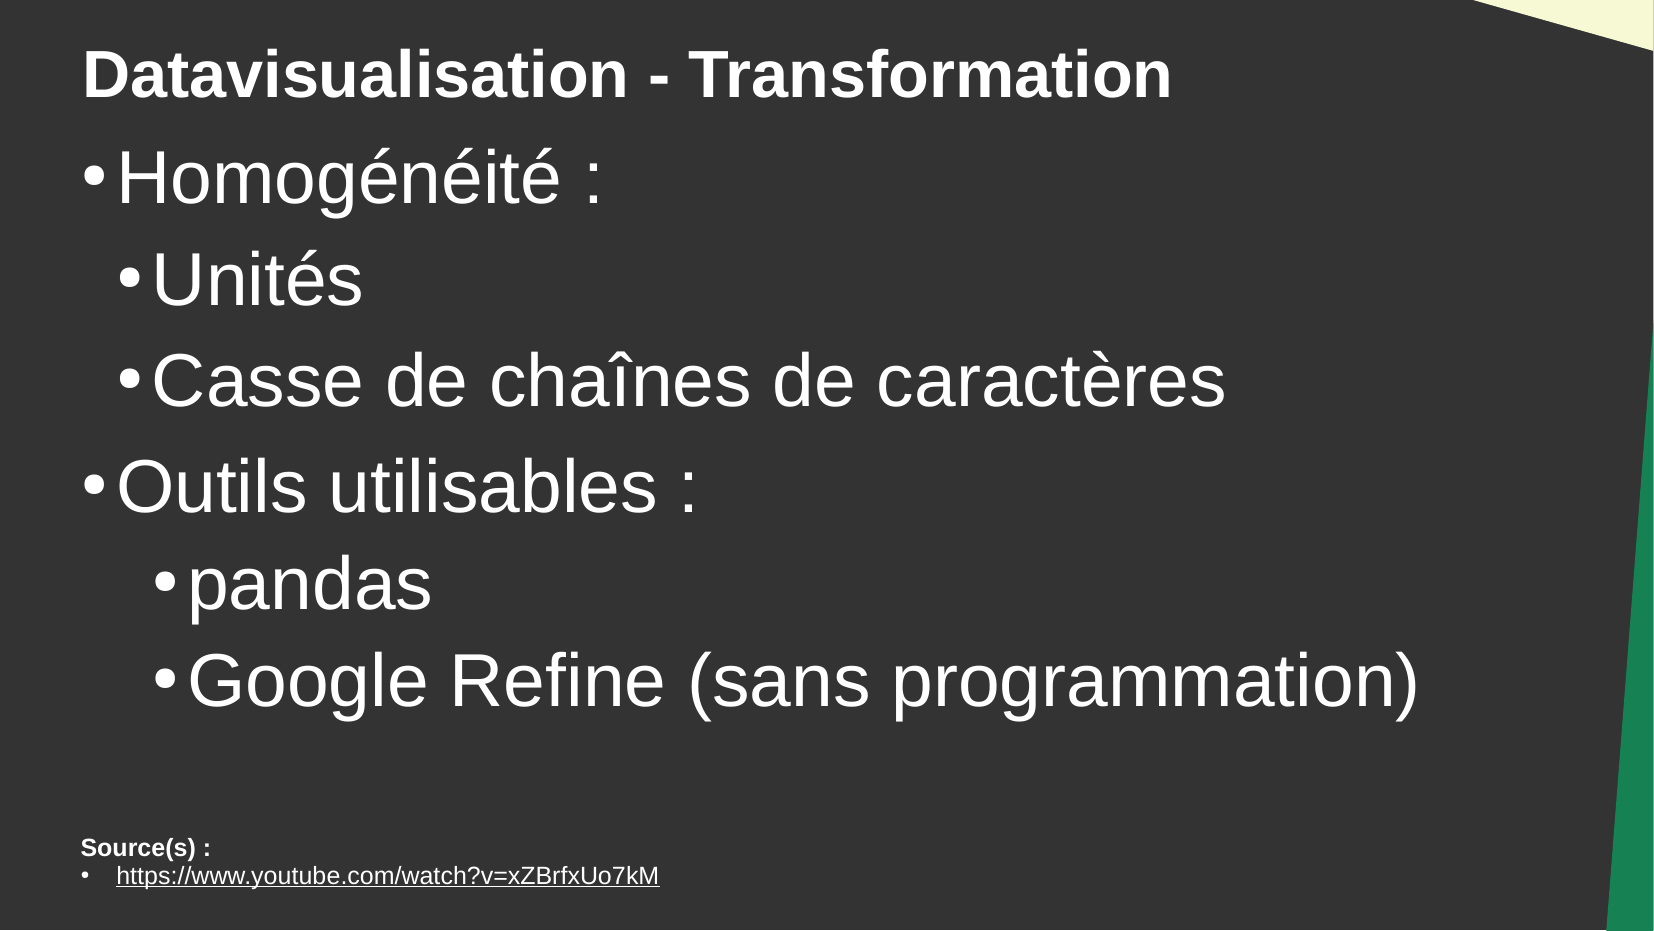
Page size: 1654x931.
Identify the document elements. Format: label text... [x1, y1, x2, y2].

text_box [1606, 313, 1654, 931]
text_box [1473, 0, 1654, 52]
title Datavisualisation - Transformation [82, 37, 1571, 122]
list Homogénéité : Unités Casse de chaînes de caractères Outils utilisables : pandas Google Refine (sans programmation) [80, 135, 1560, 762]
text_box Source(s) : https://www.youtube.com/watch?v=xZBrfxUo7kM [65, 826, 1483, 926]
